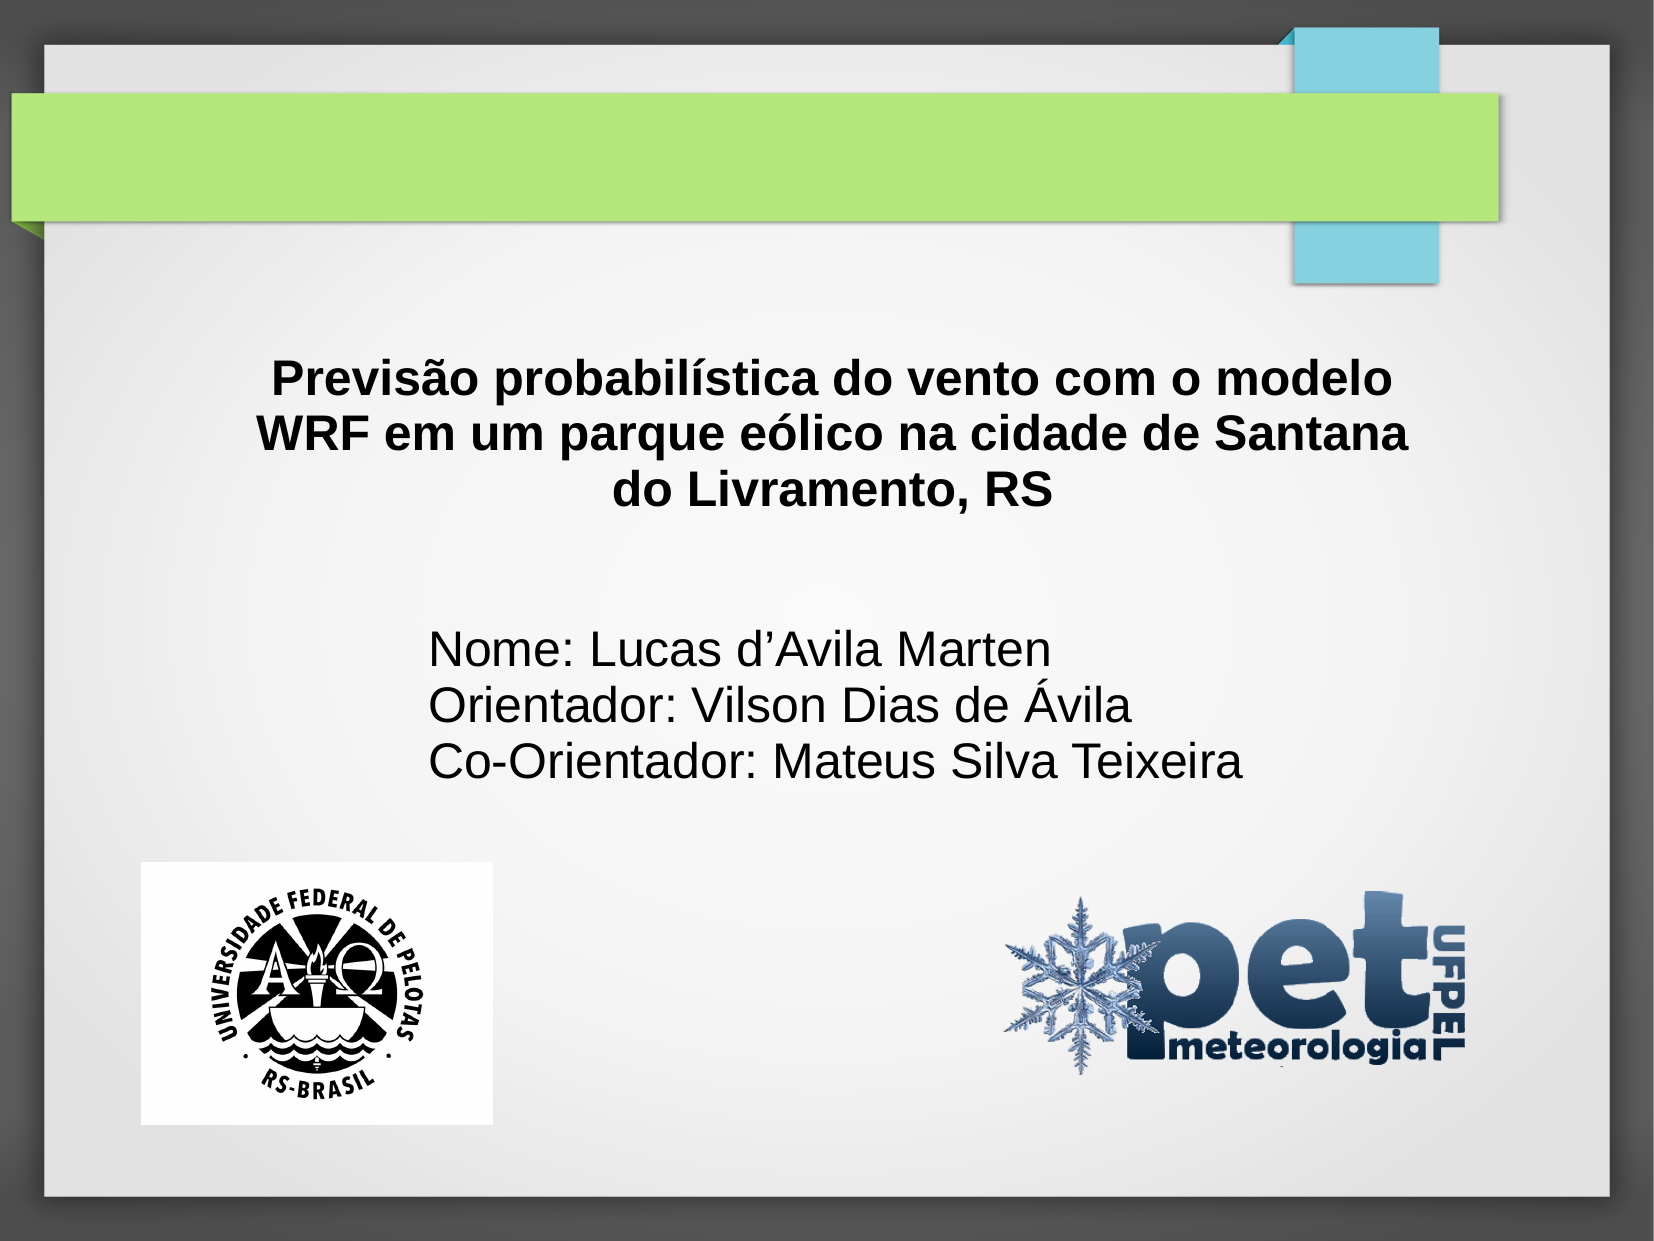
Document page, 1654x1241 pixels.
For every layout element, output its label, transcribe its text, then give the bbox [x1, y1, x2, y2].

text_box Previsão probabilística do vento com o modelo WRF em um parque eólico na cidade de Santana do Livramento, RS [224, 342, 1441, 558]
text_box Nome: Lucas d’Avila Marten Orientador: Vilson Dias de Ávila Co-Orientador: Mateus Silva Teixeira [413, 614, 1264, 797]
picture [0, 0, 1654, 1241]
